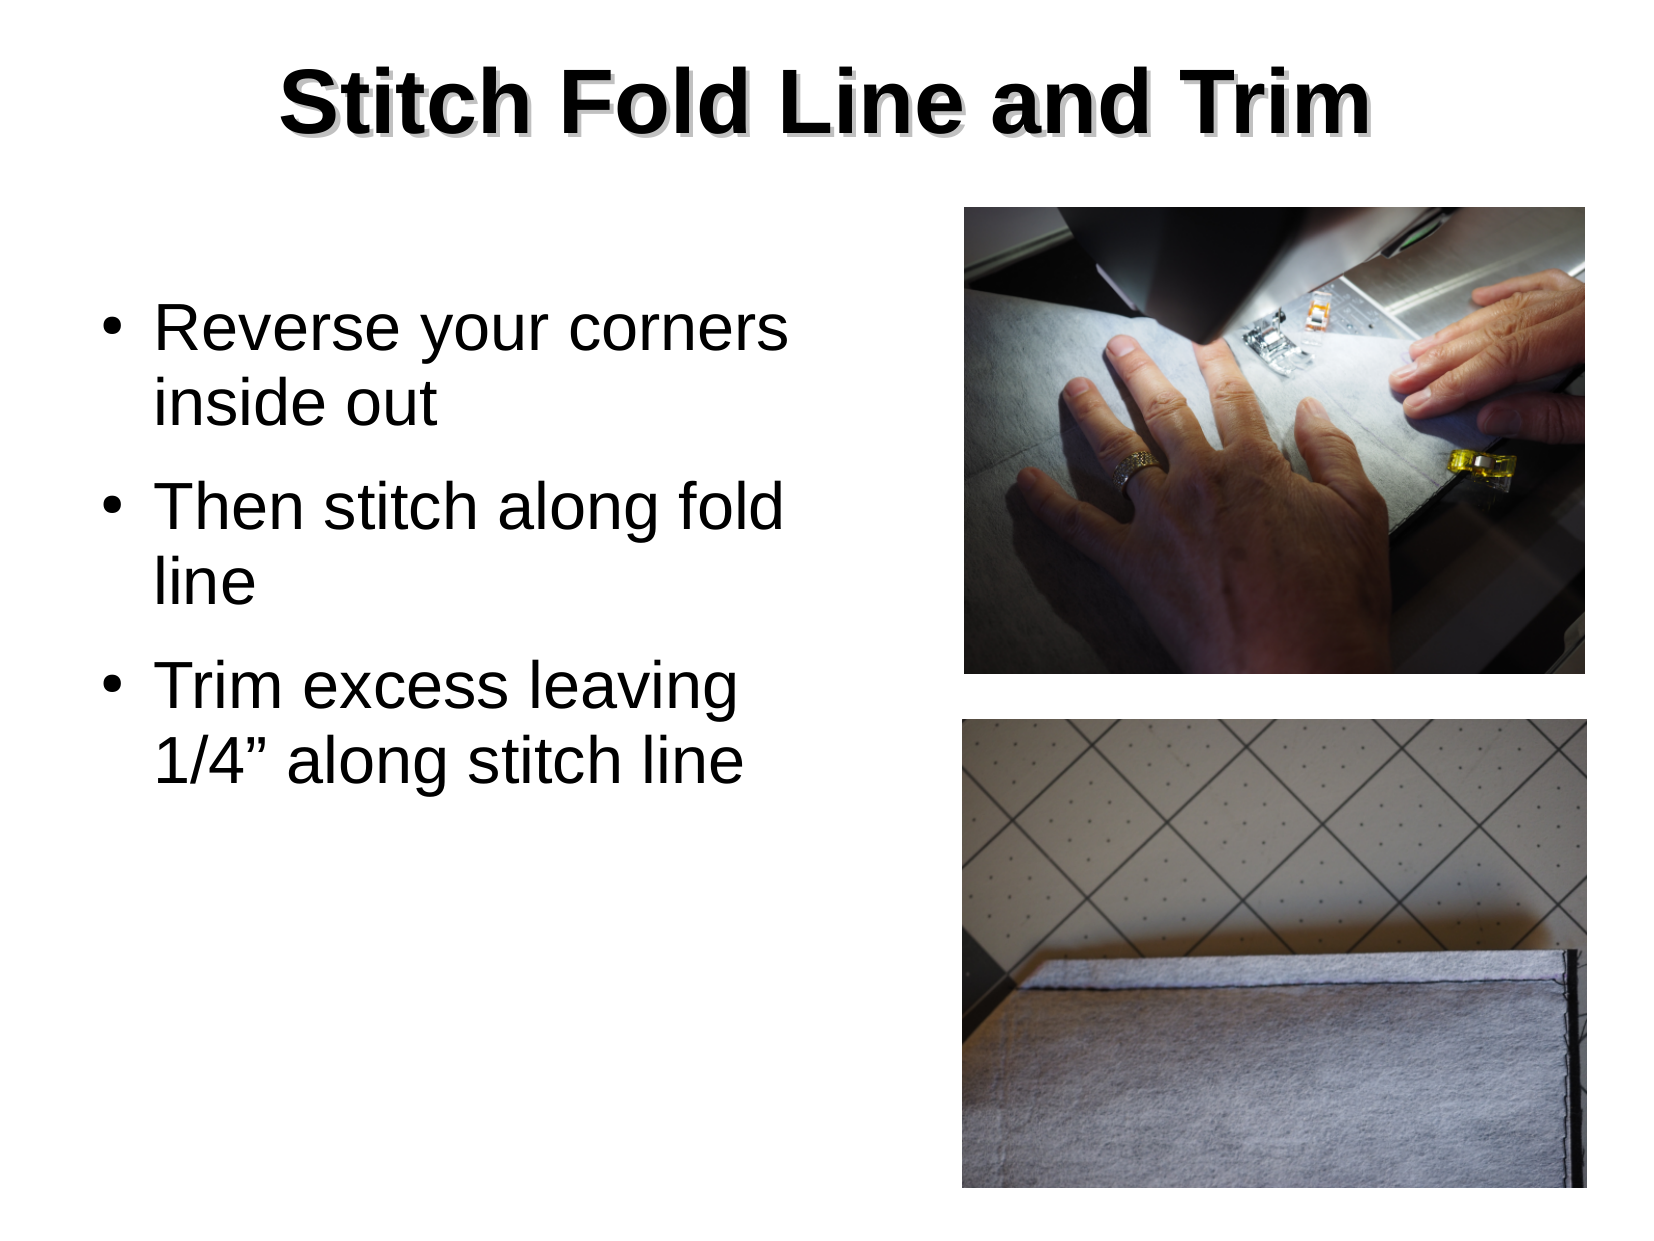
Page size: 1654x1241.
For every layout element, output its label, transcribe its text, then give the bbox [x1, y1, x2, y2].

picture [964, 207, 1585, 674]
title Stitch Fold Line and Trim [82, 49, 1571, 155]
picture [962, 719, 1587, 1188]
list Reverse your corners inside out Then stitch along fold line Trim excess leaving 1/4” along stitch line [82, 290, 809, 1010]
